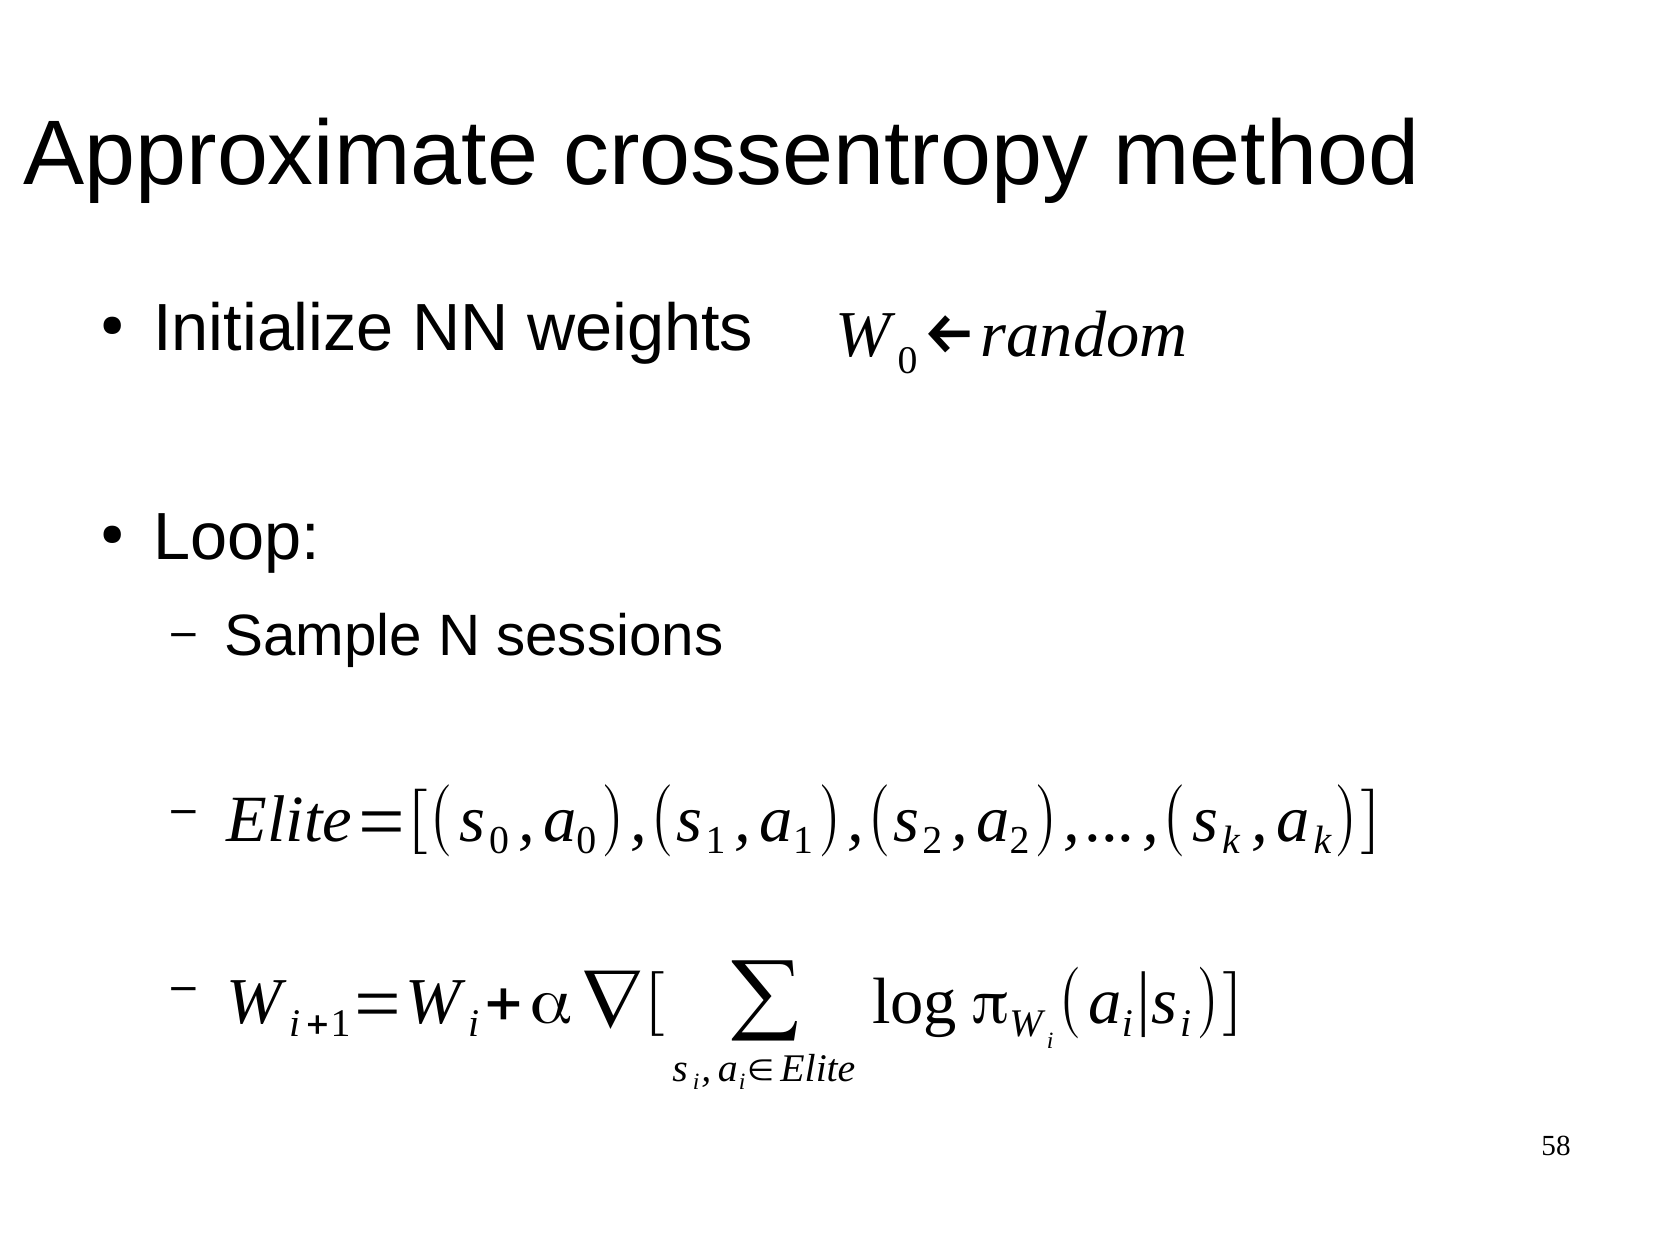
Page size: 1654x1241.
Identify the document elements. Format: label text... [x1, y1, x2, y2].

list Initialize NN weights Loop: Sample N sessions [82, 290, 1571, 1010]
chart [818, 299, 1206, 383]
chart [205, 779, 1396, 865]
chart [210, 954, 1255, 1095]
title Approximate crossentropy method [23, 49, 1512, 257]
